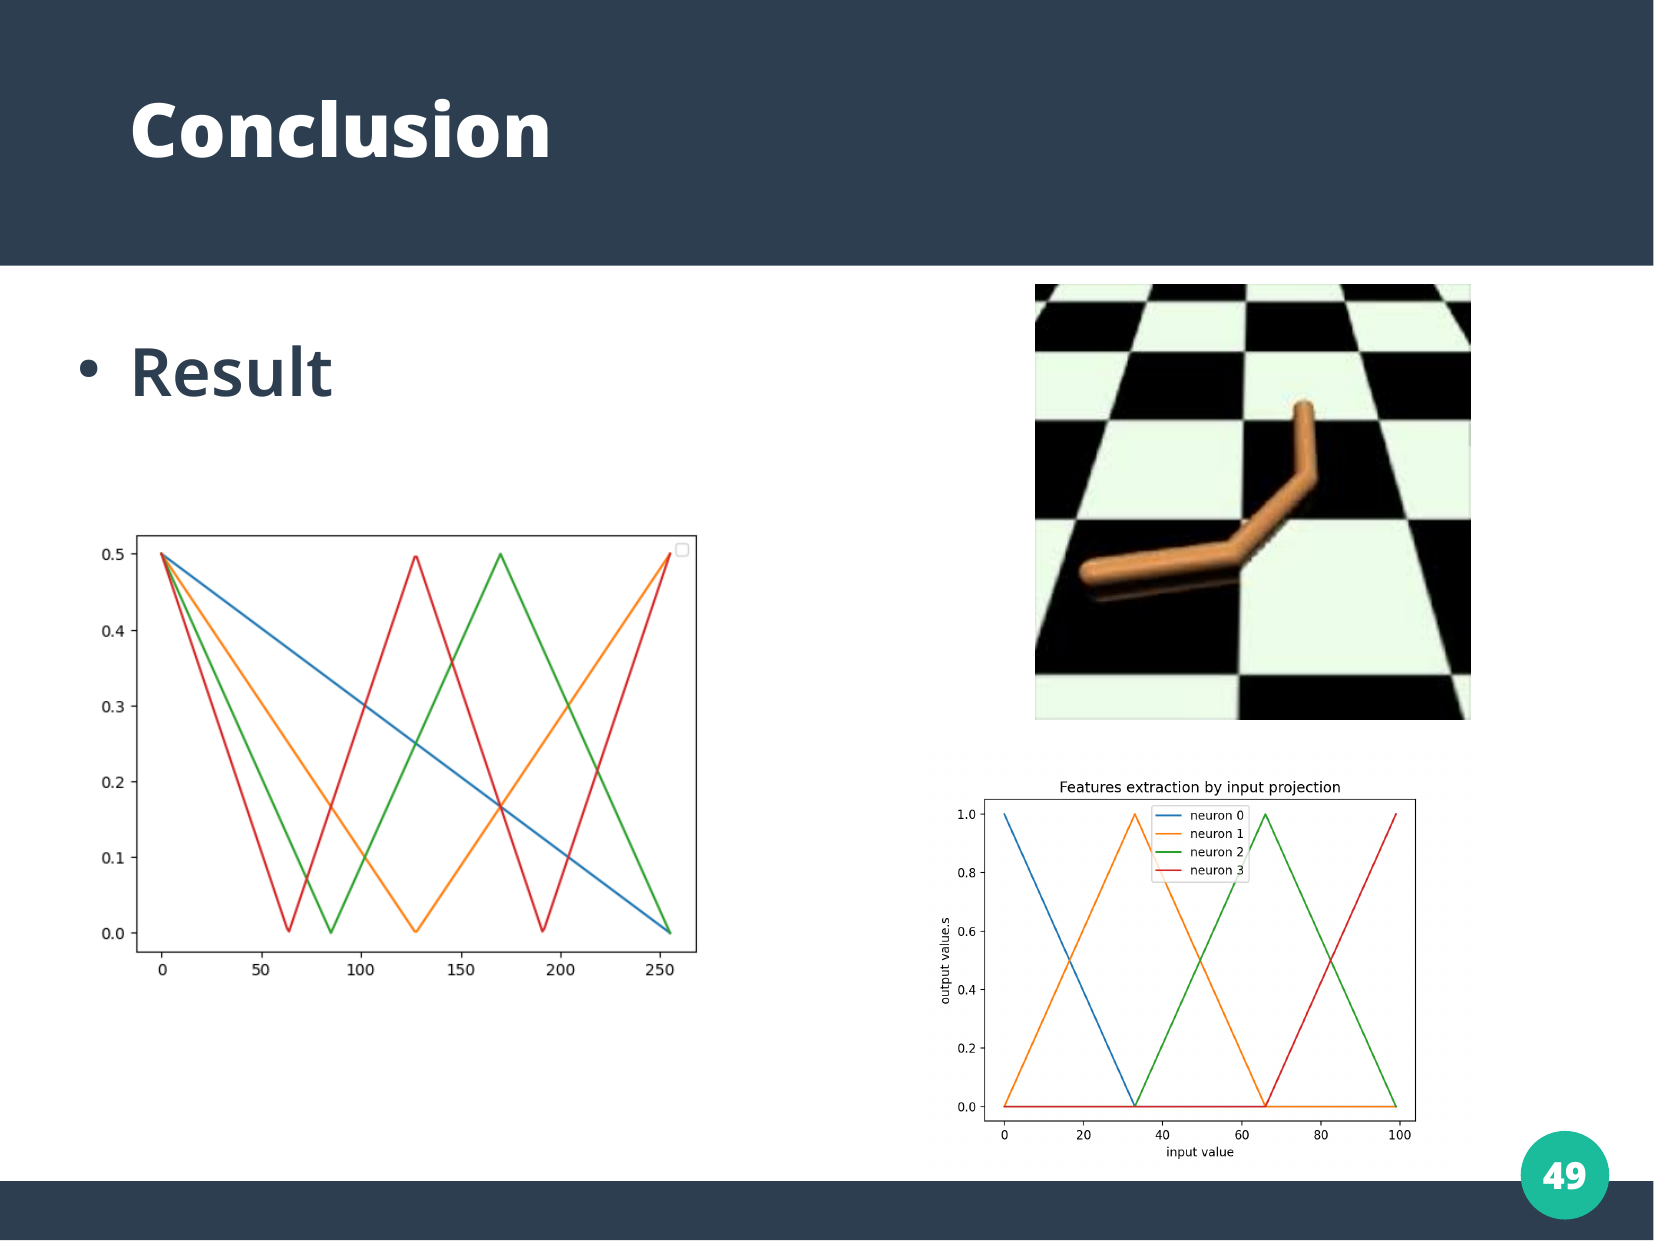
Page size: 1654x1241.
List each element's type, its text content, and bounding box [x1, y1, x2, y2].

picture [89, 524, 706, 991]
picture [915, 749, 1471, 1167]
list Result [59, 324, 1595, 1152]
title Conclusion [59, 49, 1595, 207]
picture [1035, 284, 1471, 721]
